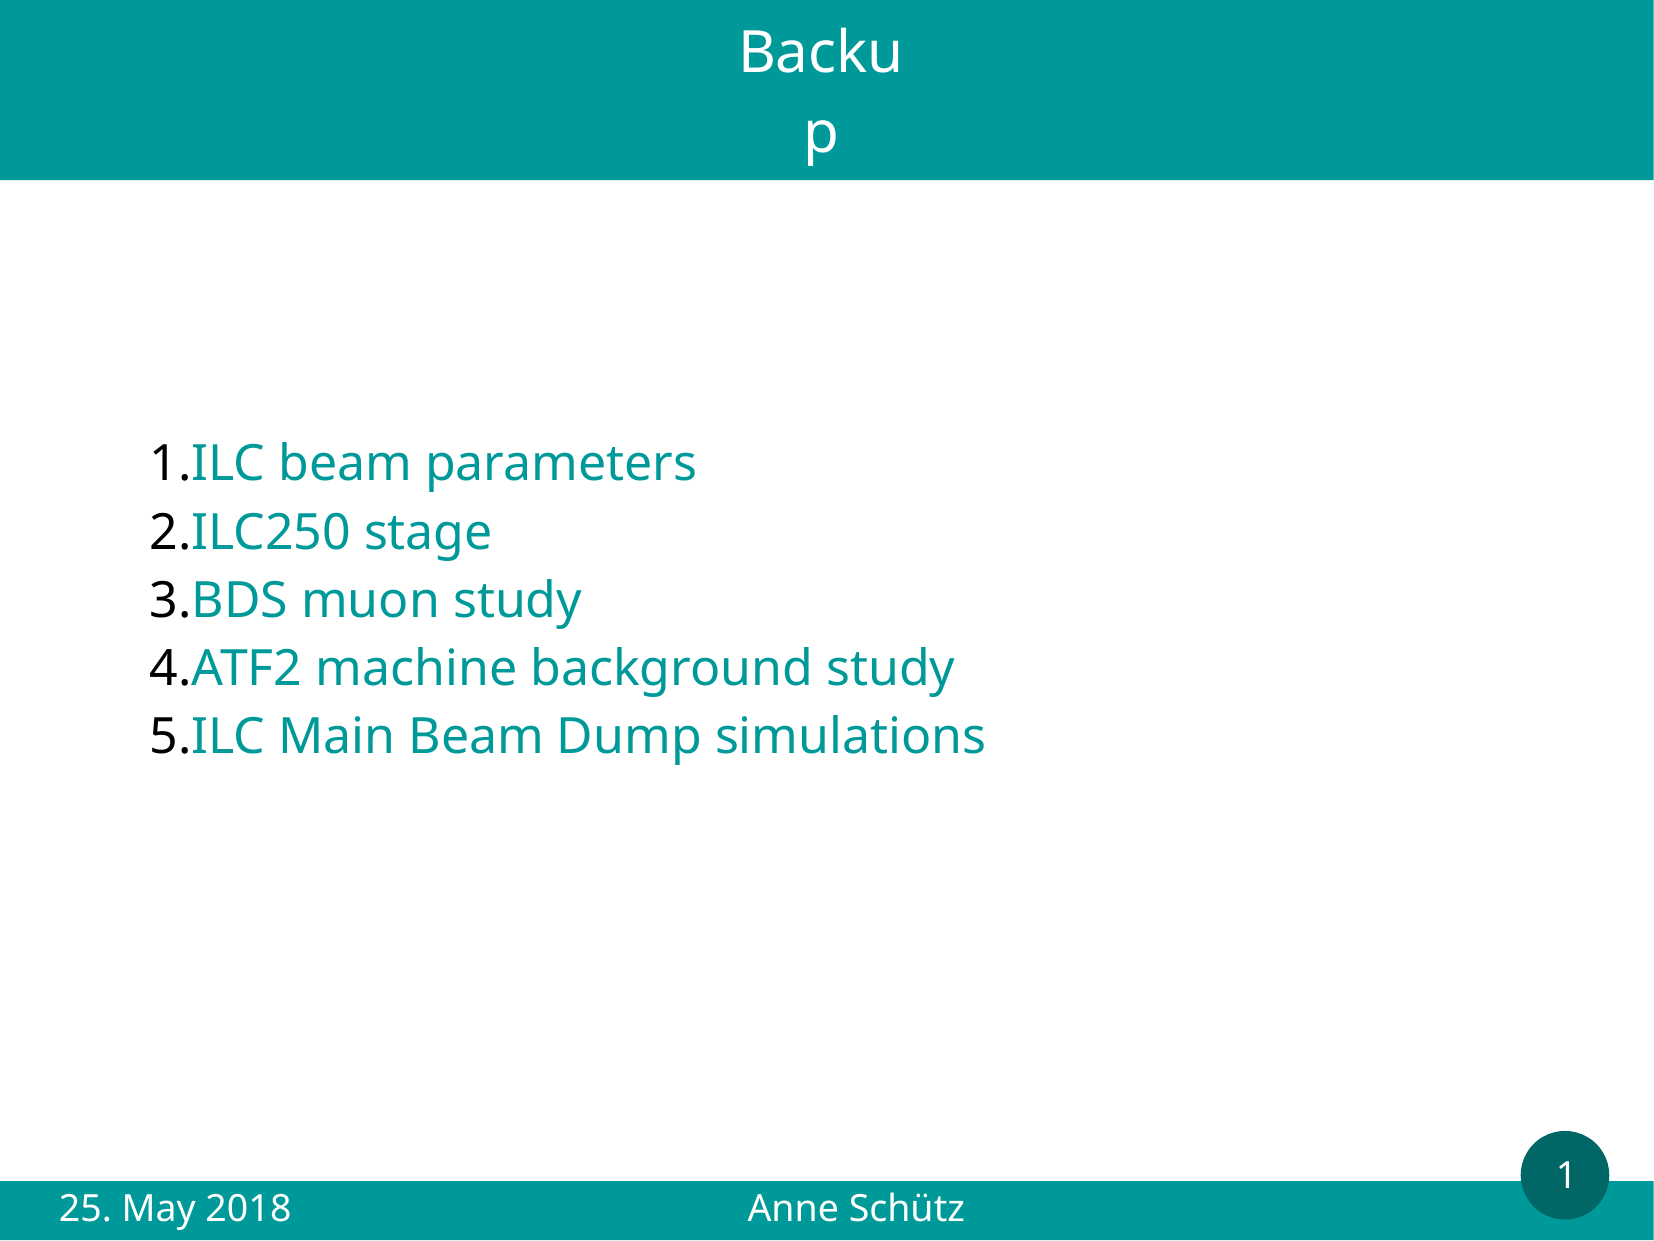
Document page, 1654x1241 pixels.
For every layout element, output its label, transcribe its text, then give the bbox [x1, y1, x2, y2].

text_box ILC beam parameters ILC250 stage BDS muon study ATF2 machine background study ILC Main Beam Dump simulations [135, 420, 1546, 795]
title Backup [738, 0, 916, 181]
